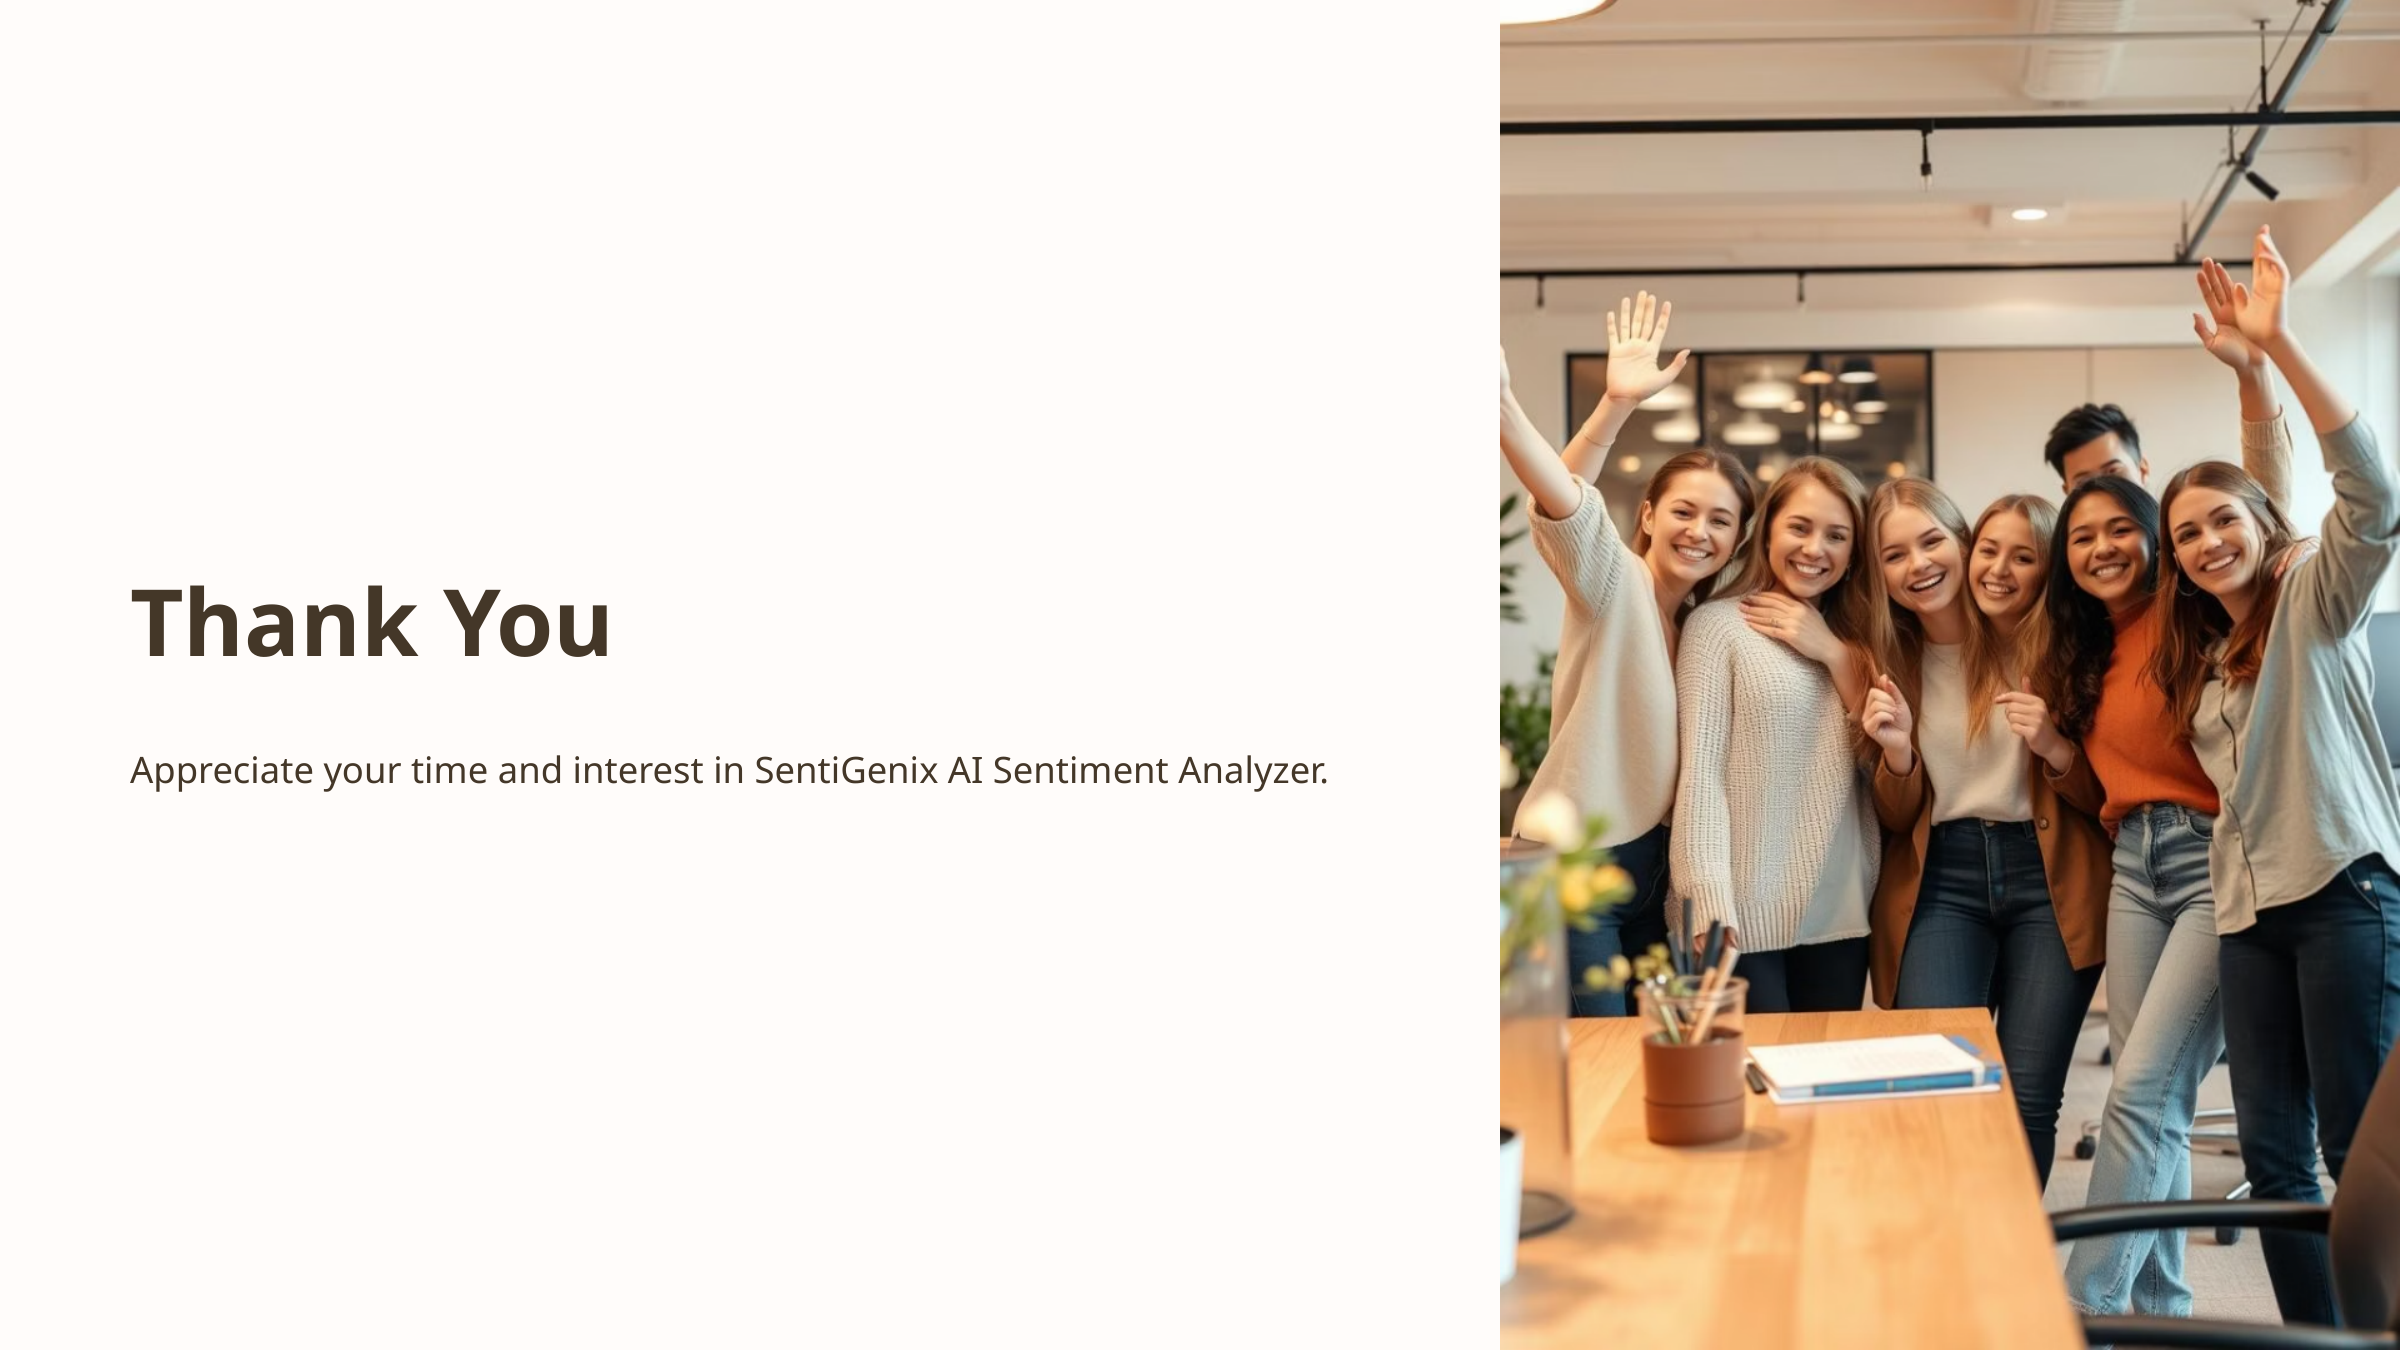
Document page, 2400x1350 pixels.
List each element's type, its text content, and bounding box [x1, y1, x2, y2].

text_box Thank You [130, 559, 1061, 676]
picture [1500, 0, 2400, 1350]
text_box Appreciate your time and interest in SentiGenix AI Sentiment Analyzer. [130, 731, 1370, 791]
